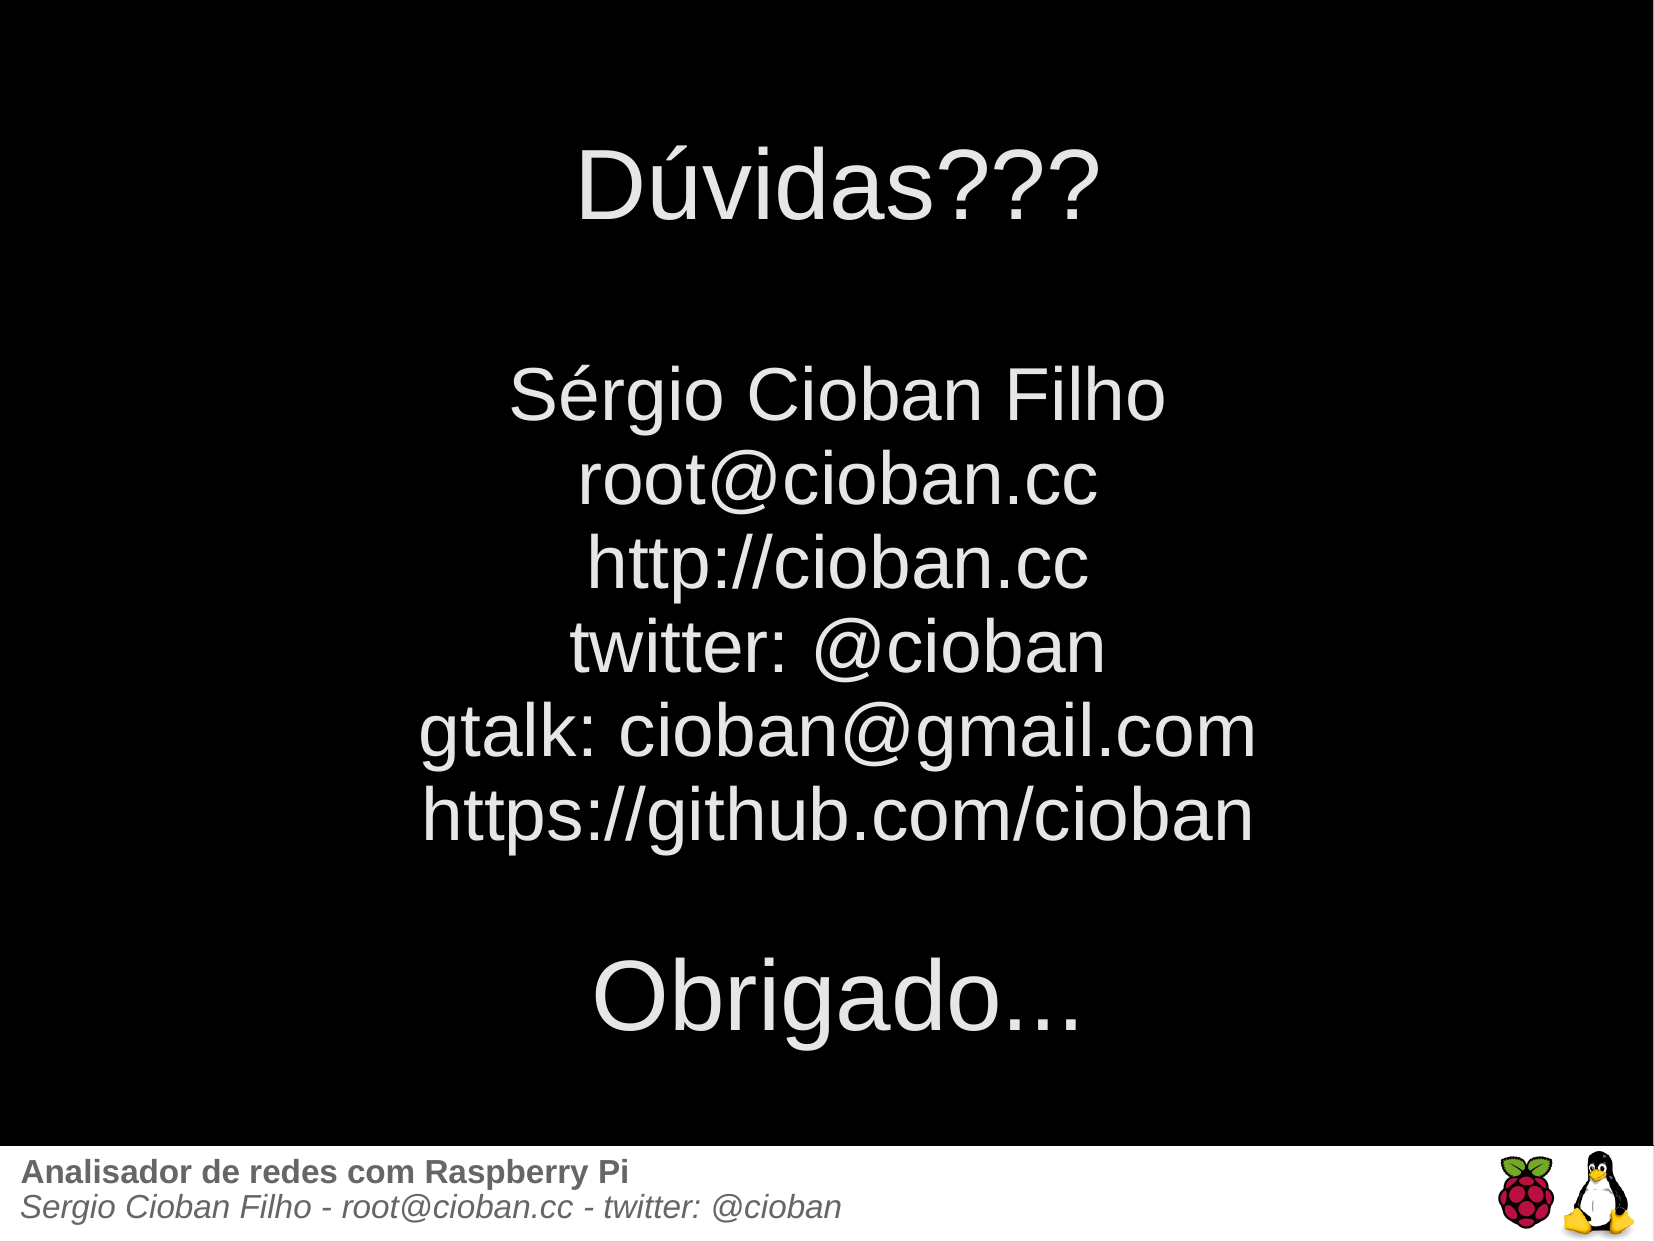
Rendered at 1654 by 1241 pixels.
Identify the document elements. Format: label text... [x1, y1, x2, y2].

title Dúvidas??? Sérgio Cioban Filho root@cioban.cc http://cioban.cc twitter: @cioban gtalk: cioban@gmail.com https://github.com/cioban Obrigado... [82, 129, 1595, 1053]
picture [1476, 1147, 1634, 1240]
